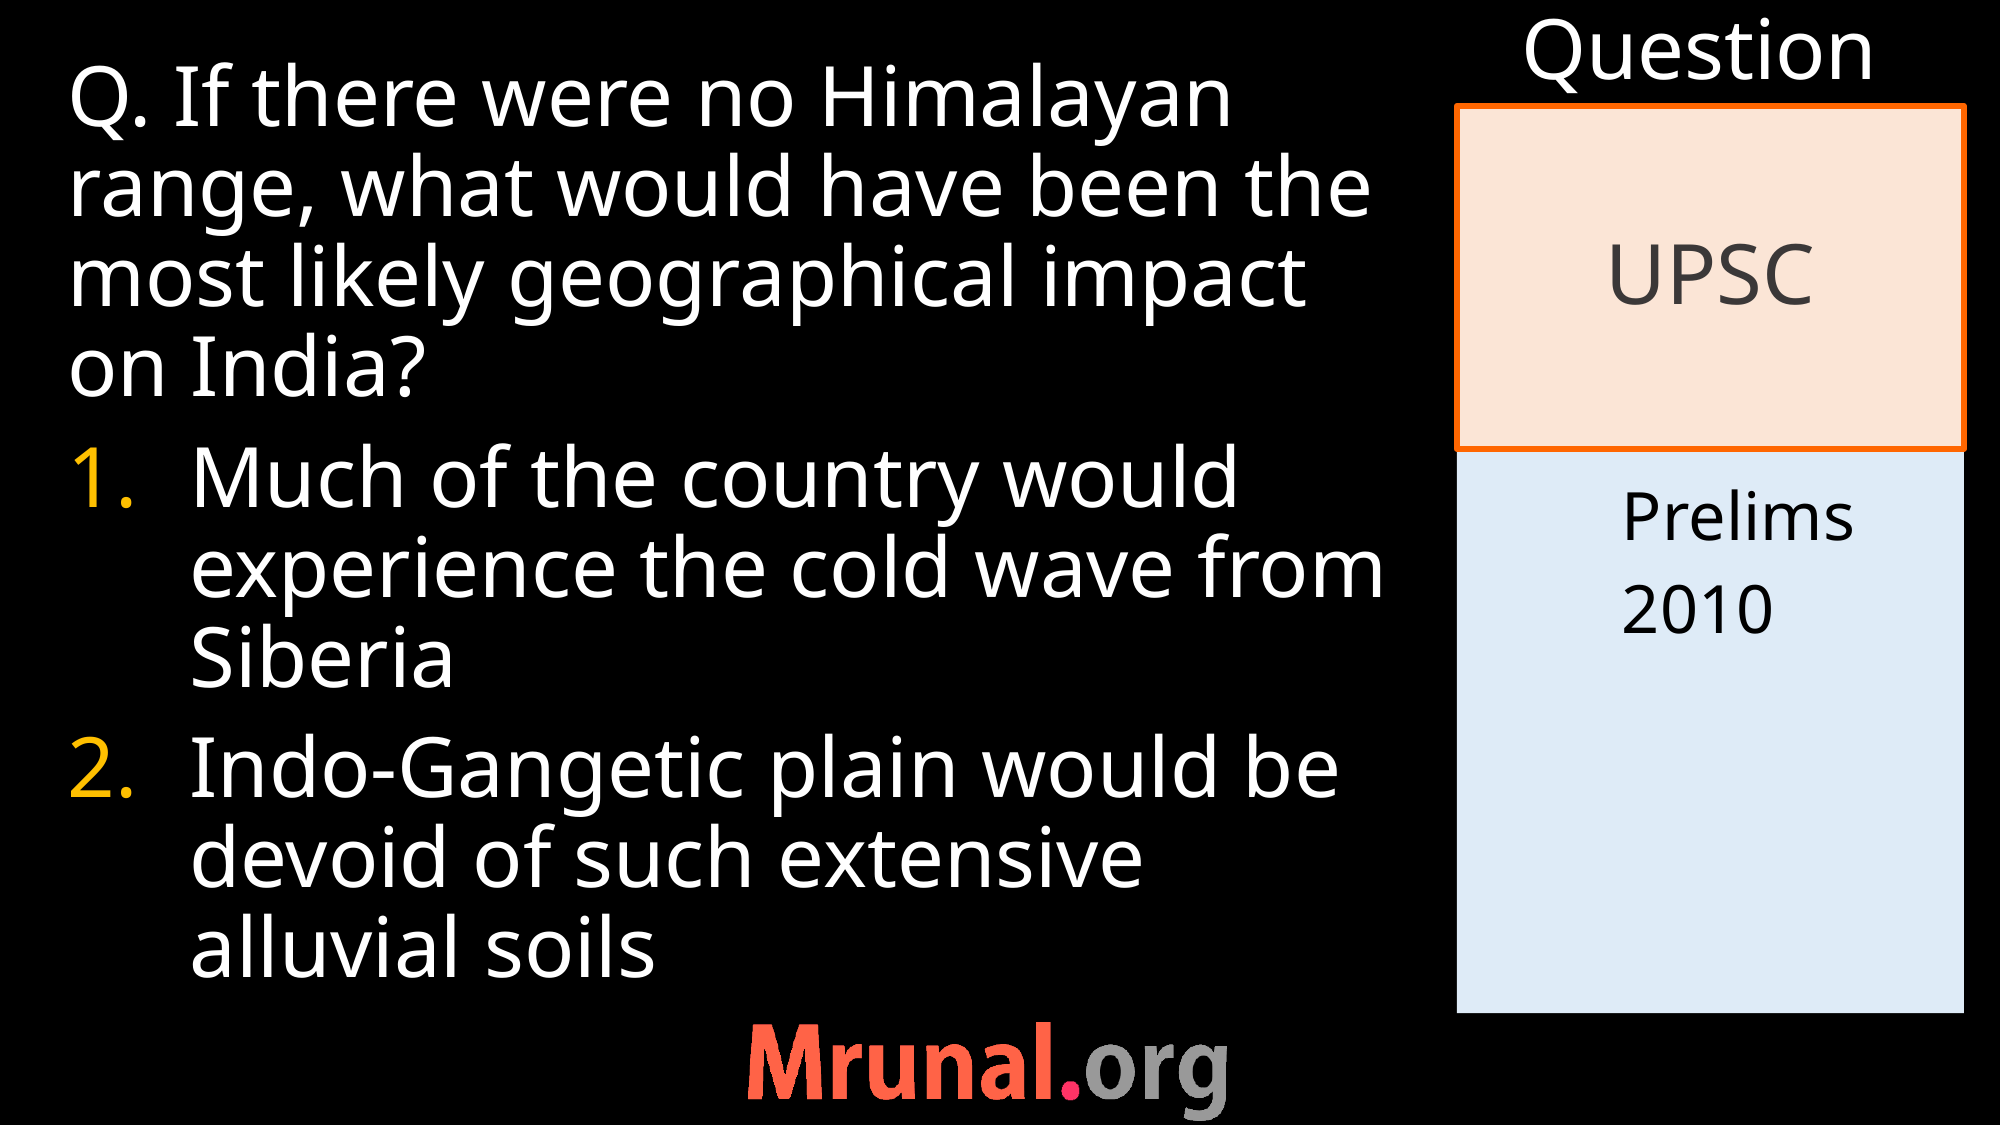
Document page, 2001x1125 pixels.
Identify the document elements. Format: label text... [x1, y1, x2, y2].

list Prelims 2010 [1456, 452, 1964, 1014]
title UPSC [1456, 106, 1964, 449]
list Q. If there were no Himalayan range, what would have been the most likely geographical impact on India? Much of the country would experience the cold wave from Siberia Indo-Gangetic plain would be devoid of such extensive alluvial soils [52, 47, 1447, 1014]
picture [741, 1014, 1230, 1125]
list Question [1457, 0, 1964, 106]
